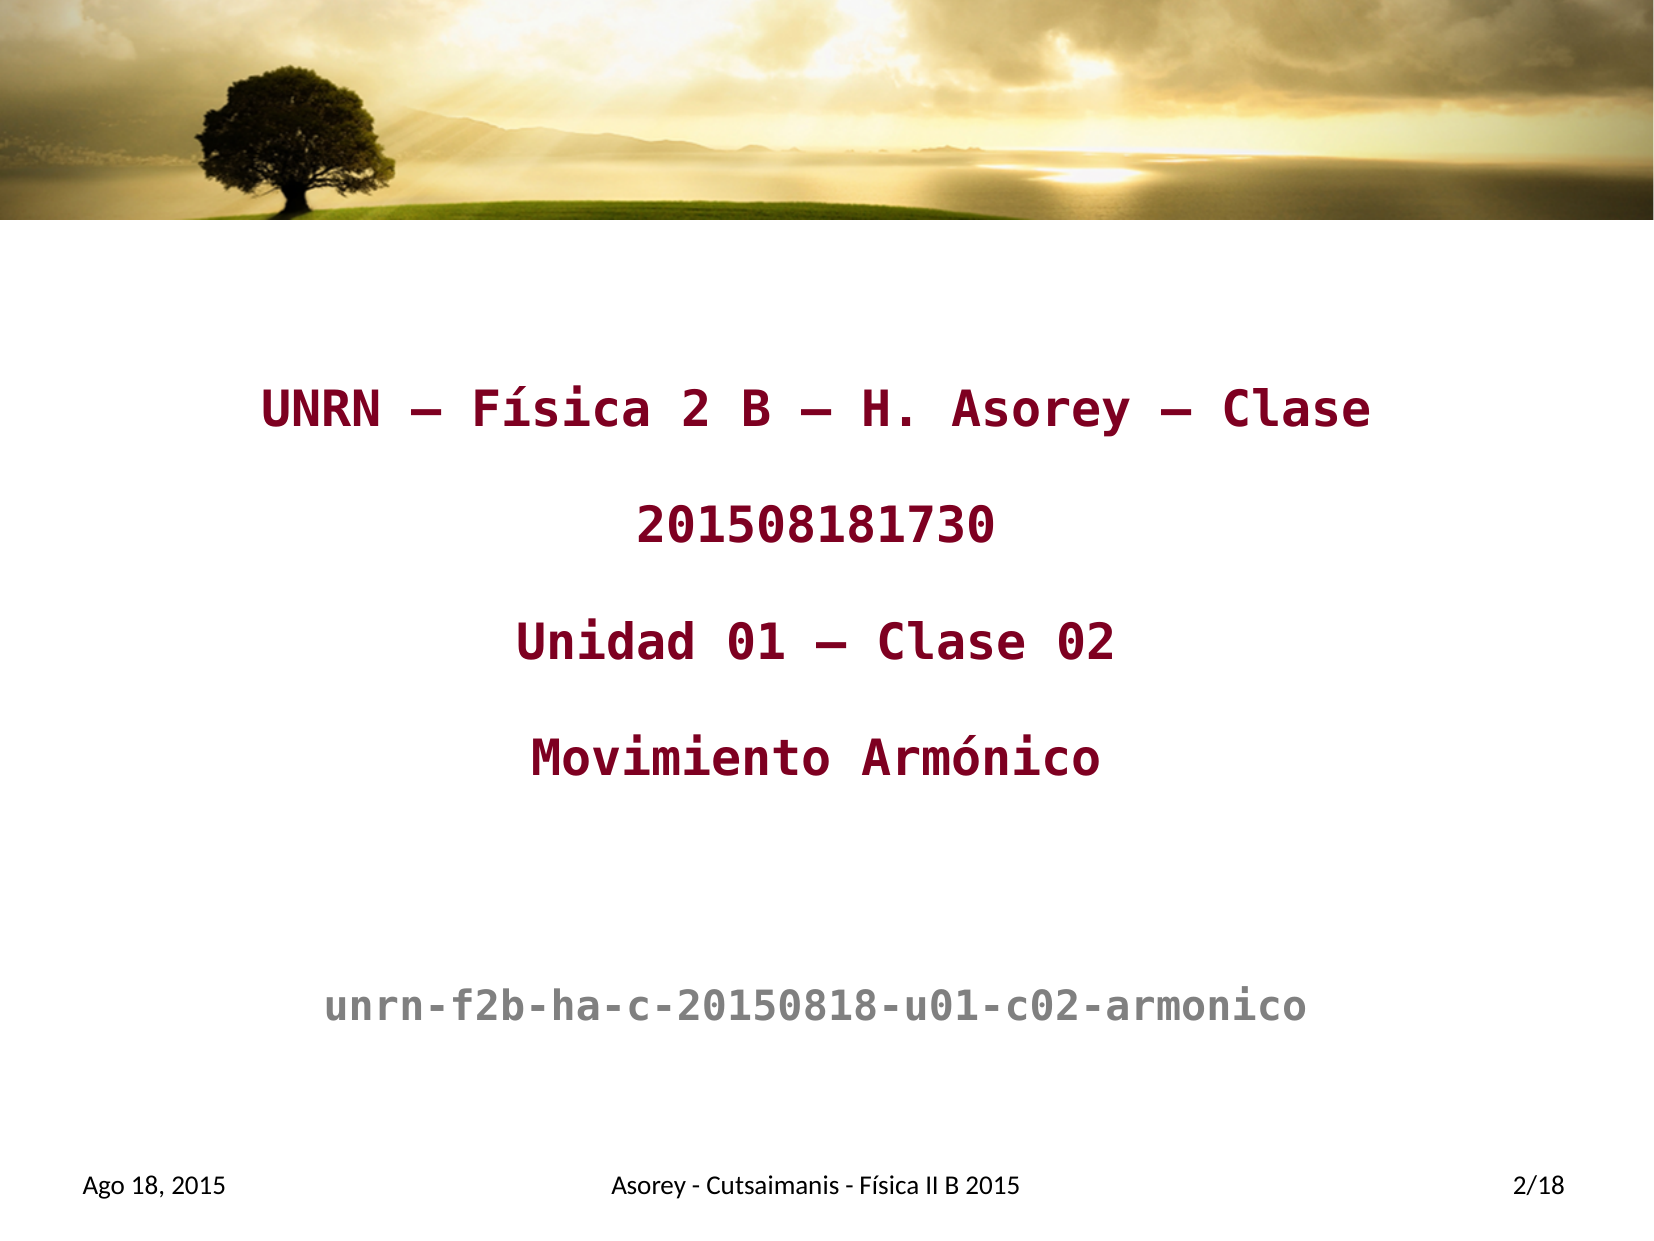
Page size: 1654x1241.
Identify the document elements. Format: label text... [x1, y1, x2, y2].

picture [0, 0, 1654, 220]
subtitle UNRN – Física 2 B – H. Asorey – Clase 201508181730 Unidad 01 – Clase 02 Movimiento Armónico unrn-f2b-ha-c-20150818-u01-c02-armonico [71, 255, 1561, 1156]
